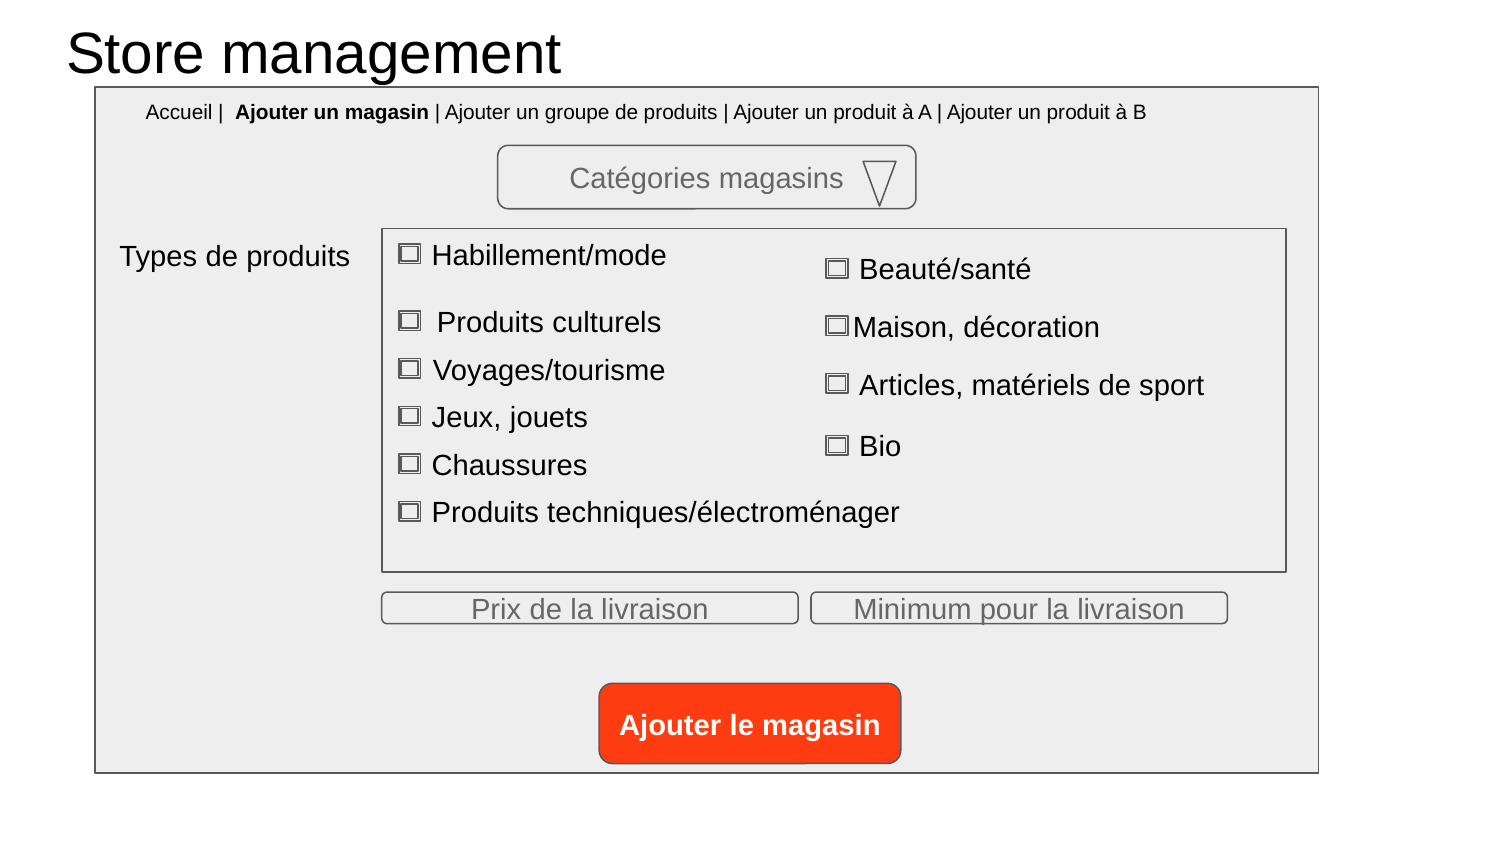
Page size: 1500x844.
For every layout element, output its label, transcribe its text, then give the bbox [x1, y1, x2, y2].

text_box Jeux, jouets [408, 401, 691, 431]
text_box Types de produits [104, 222, 401, 286]
title Store management [51, 0, 1449, 94]
text_box Ajouter le magasin [599, 683, 901, 764]
text_box Catégories magasins [497, 145, 916, 209]
text_box Beauté/santé [835, 253, 1118, 283]
text_box Accueil | Ajouter un magasin | Ajouter un groupe de produits | Ajouter un produit à A | Ajouter un produit à B [130, 101, 1313, 146]
text_box Produits culturels [408, 306, 691, 336]
text_box Voyages/tourisme [408, 353, 691, 383]
text_box Habillement/mode [408, 239, 691, 269]
text_box Chaussures [408, 449, 691, 479]
text_box Prix de la livraison [381, 592, 799, 624]
text_box Bio [835, 430, 1118, 460]
text_box Minimum pour la livraison [811, 592, 1228, 624]
text_box Produits techniques/électroménager [408, 496, 992, 526]
text_box Articles, matériels de sport [835, 368, 1267, 398]
text_box Maison, décoration [835, 311, 1118, 341]
text_box [94, 86, 1319, 773]
